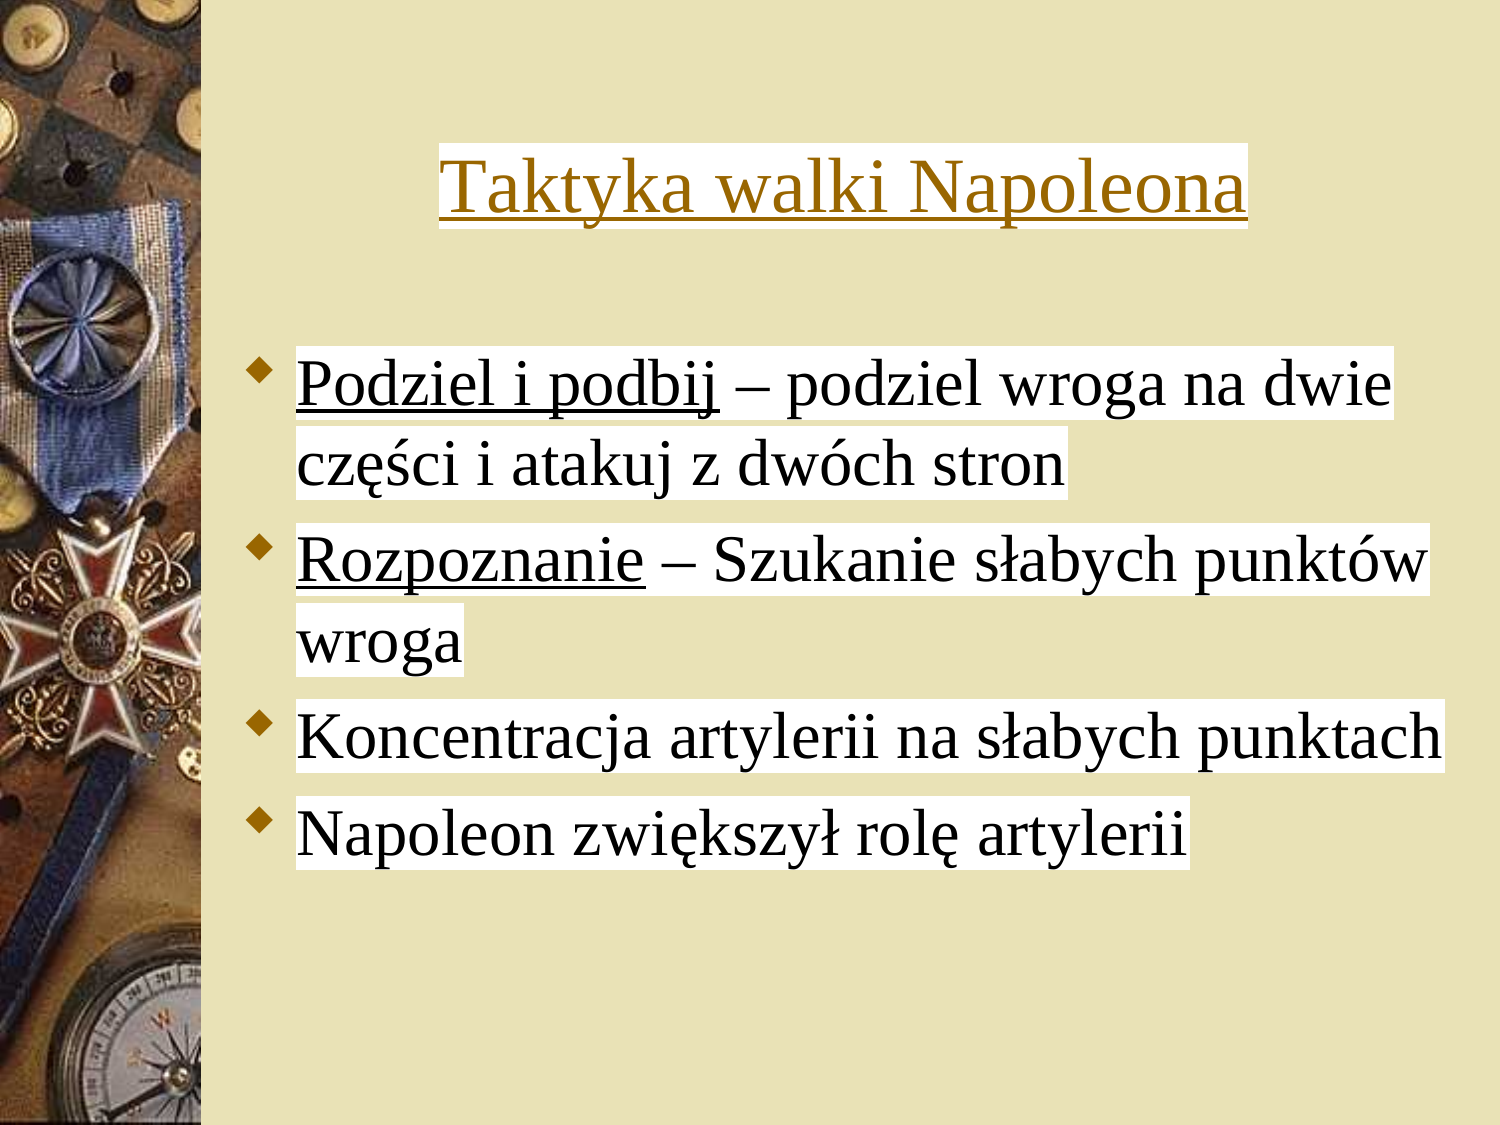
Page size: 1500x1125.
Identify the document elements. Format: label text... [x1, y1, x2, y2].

title Taktyka walki Napoleona [224, 87, 1463, 275]
list Podziel i podbij – podziel wroga na dwie części i atakuj z dwóch stron Rozpoznanie – Szukanie słabych punktów wroga Koncentracja artylerii na słabych punktach Napoleon zwiększył rolę artylerii [224, 330, 1475, 1006]
picture [0, 0, 201, 1125]
